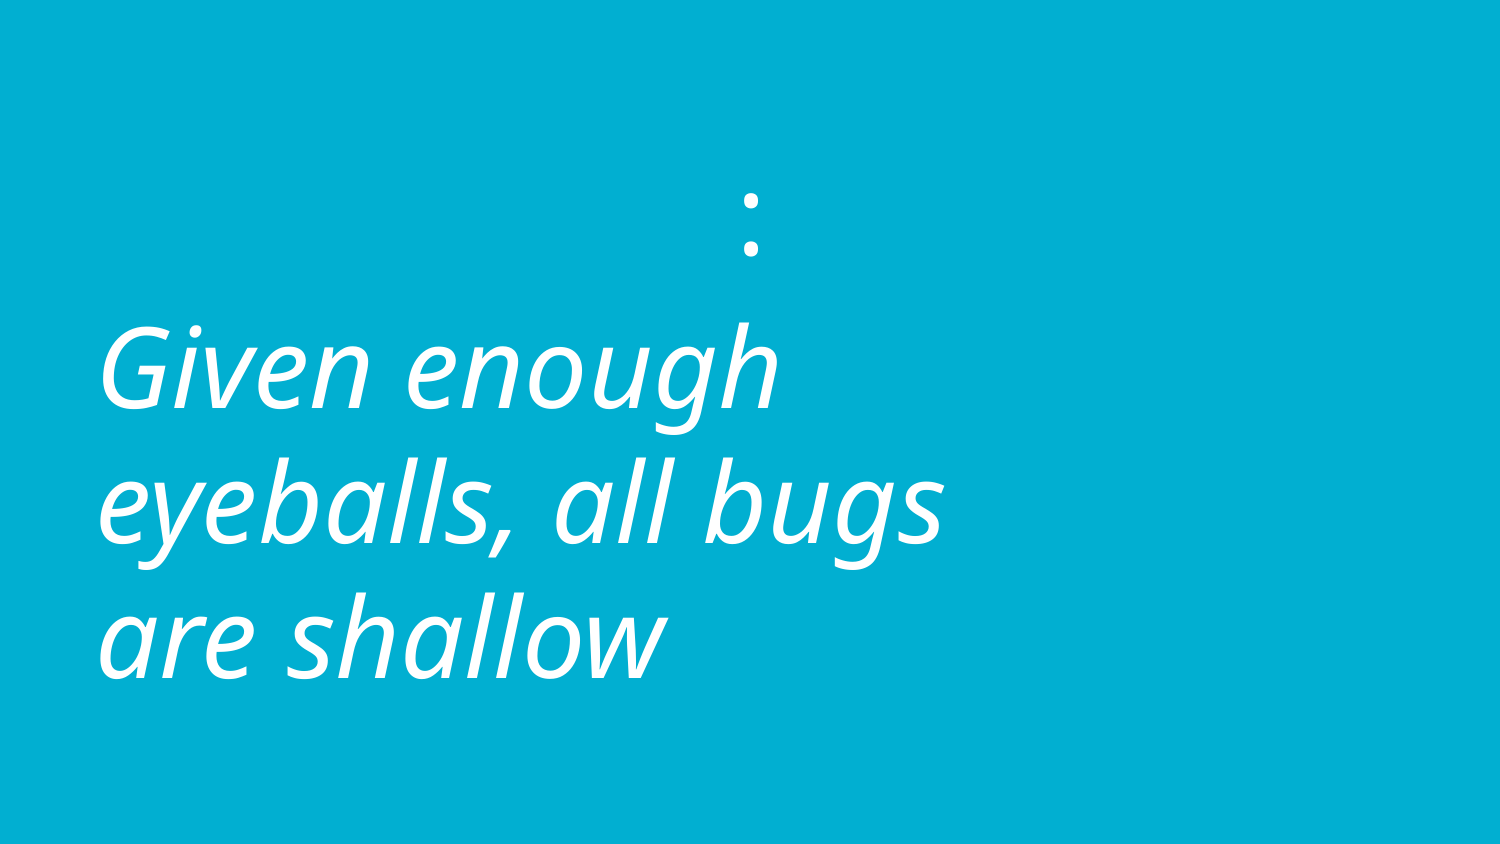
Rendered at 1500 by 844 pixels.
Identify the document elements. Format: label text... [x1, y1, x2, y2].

title Linus's Law: Given enough eyeballs, all bugs are shallow [80, 86, 1012, 757]
